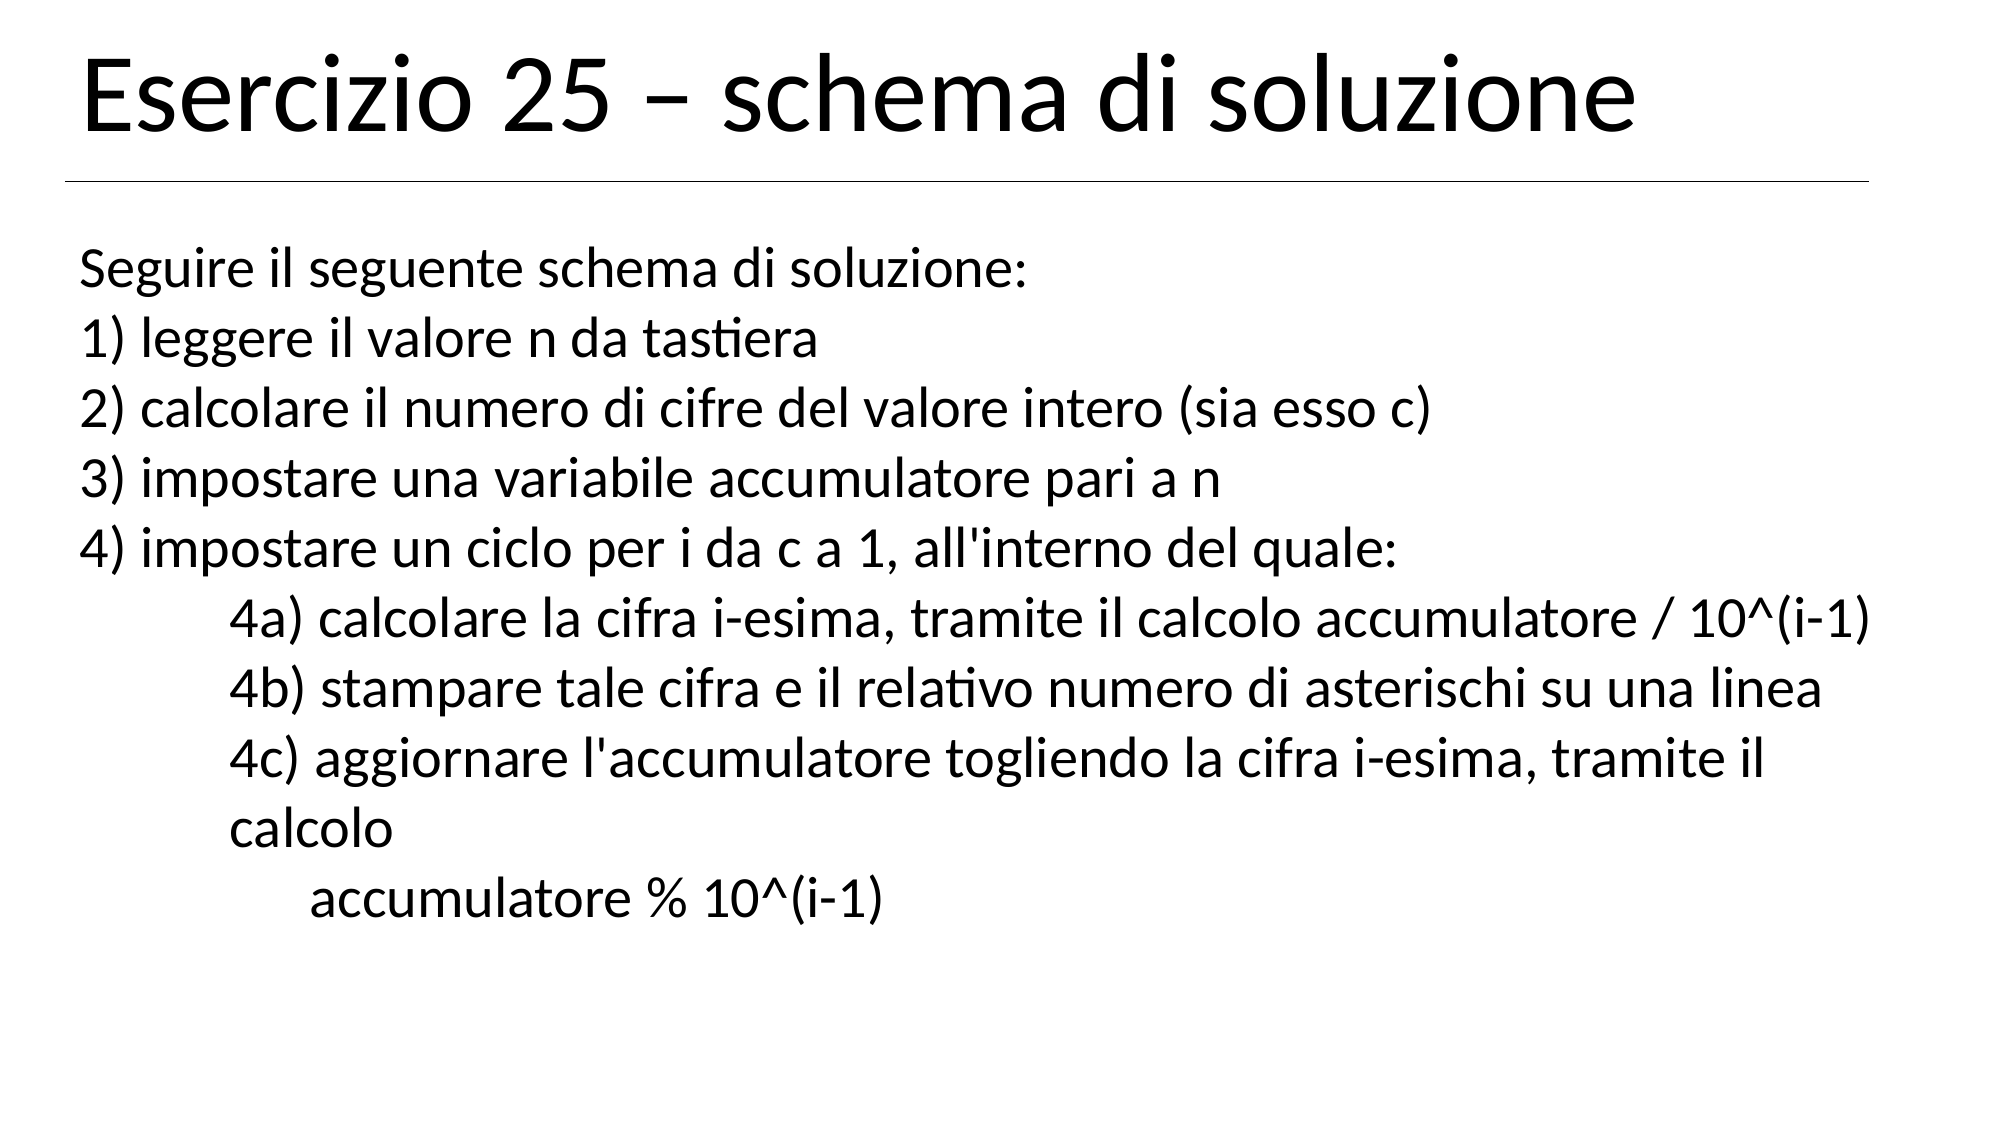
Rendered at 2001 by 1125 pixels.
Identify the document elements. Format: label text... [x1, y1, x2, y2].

text_box Seguire il seguente schema di soluzione: 1) leggere il valore n da tastiera 2) calcolare il numero di cifre del valore intero (sia esso c) 3) impostare una variabile accumulatore pari a n 4) impostare un ciclo per i da c a 1, all'interno del quale: 4a) calcolare la cifra i-esima, tramite il calcolo accumulatore / 10^(i-1) 4b) stampare tale cifra e il relativo numero di asterischi su una linea 4c) aggiornare l'accumulatore togliendo la cifra i-esima, tramite il calcolo accumulatore % 10^(i-1) [65, 222, 1899, 937]
text_box Esercizio 25 – schema di soluzione [64, 26, 1899, 184]
